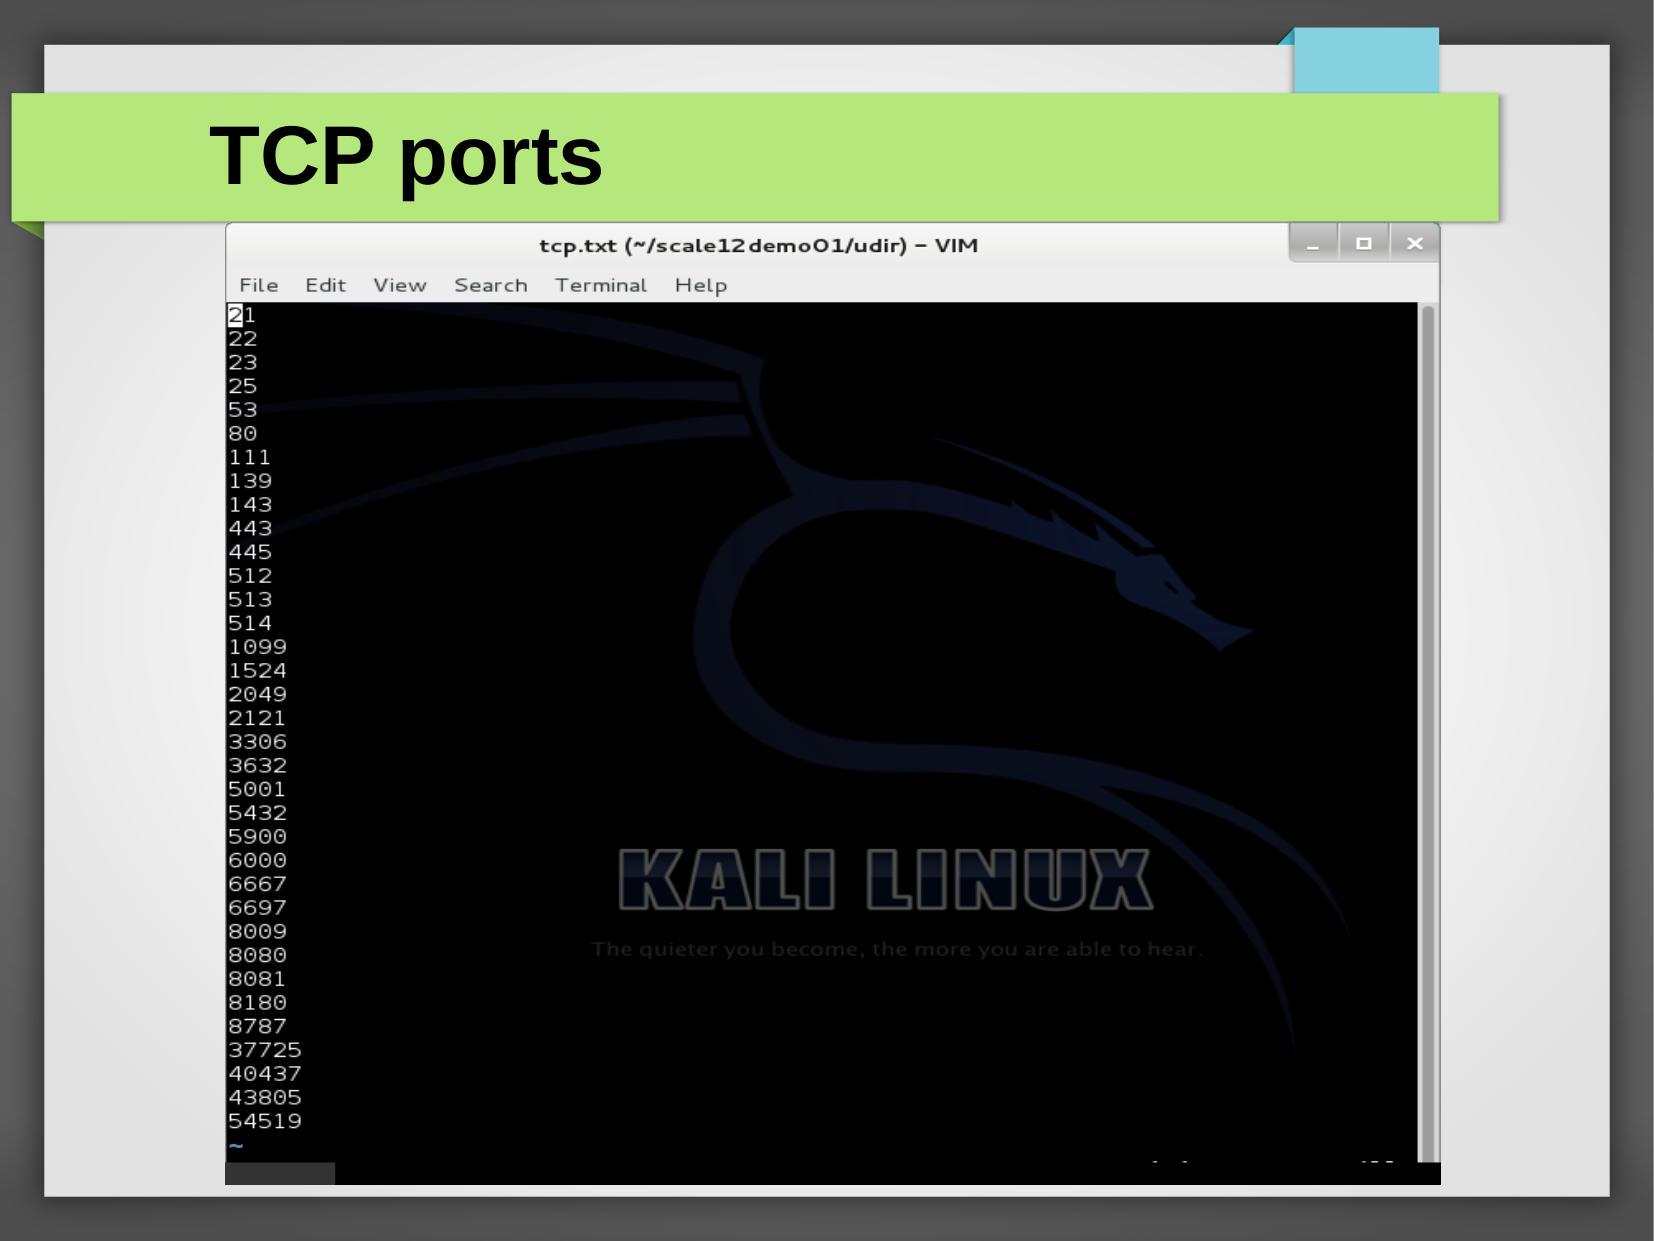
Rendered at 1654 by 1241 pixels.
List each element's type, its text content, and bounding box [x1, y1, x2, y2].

picture [0, 0, 1654, 1241]
text_box TCP ports [195, 102, 621, 211]
